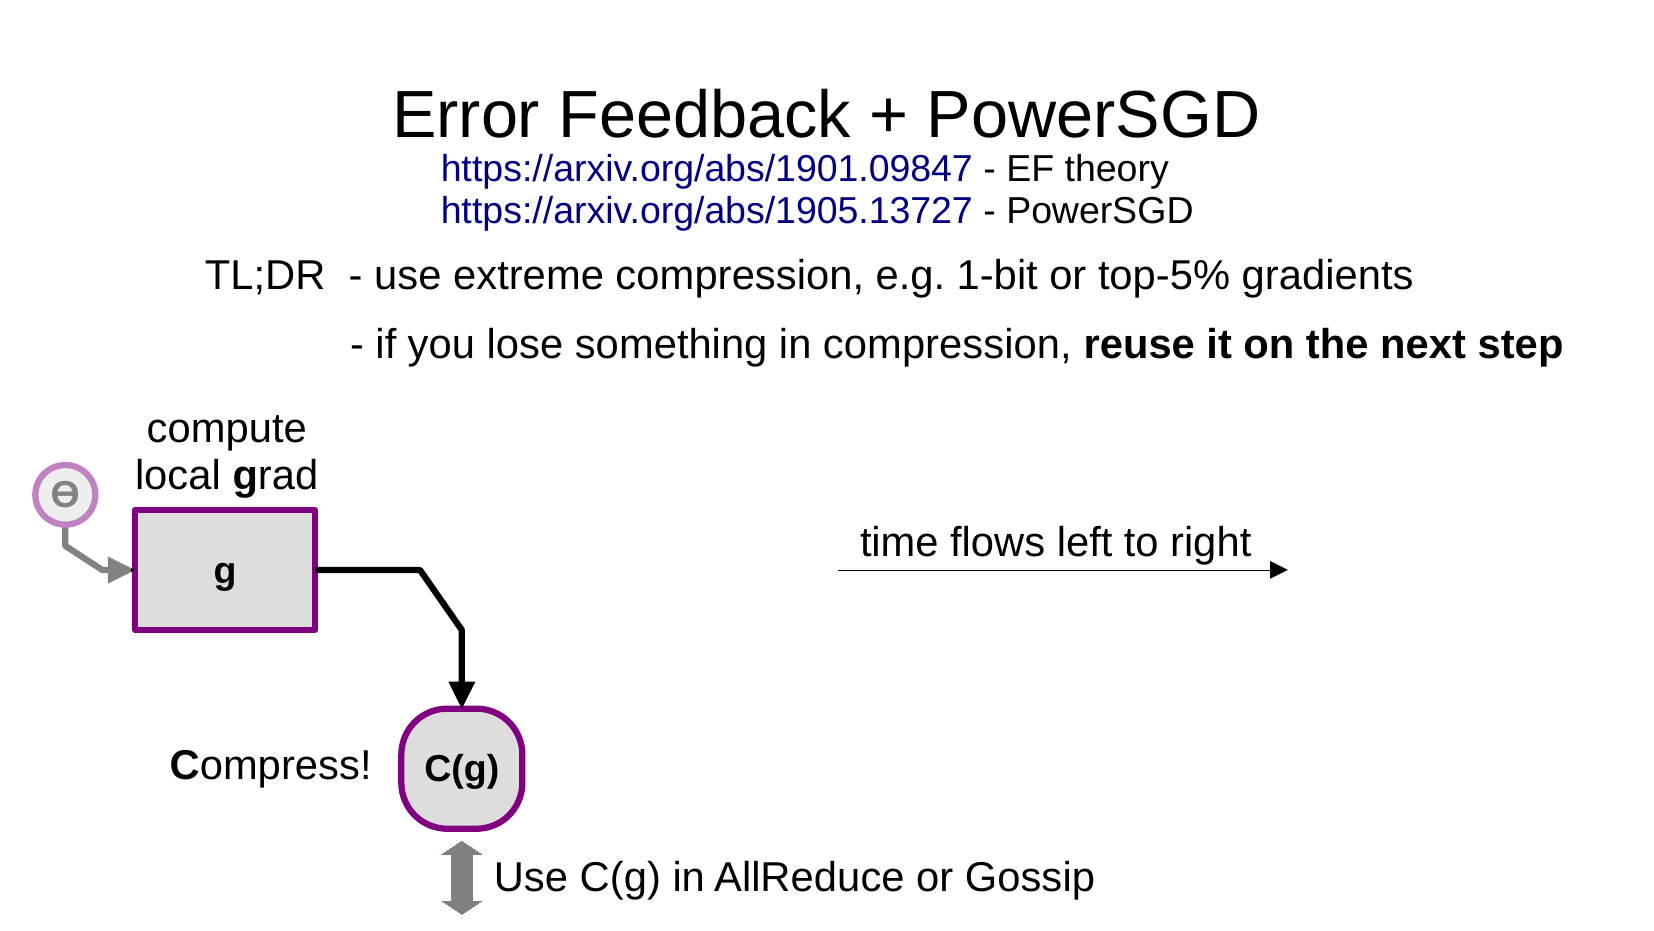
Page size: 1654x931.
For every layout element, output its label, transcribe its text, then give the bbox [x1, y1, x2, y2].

text_box g [135, 510, 316, 631]
text_box https://arxiv.org/abs/1901.09847 - EF theory https://arxiv.org/abs/1905.13727 - PowerSGD [426, 139, 1224, 239]
text_box compute local grad [35, 397, 419, 506]
text_box [25, 435, 131, 601]
text_box time flows left to right [845, 510, 1411, 619]
text_box C(g) [406, 708, 523, 829]
text_box TL;DR - use extreme compression, e.g. 1-bit or top-5% gradients - if you lose something in compression, reuse it on the next step [190, 244, 1654, 427]
text_box Compress! [154, 734, 443, 843]
text_box Use C(g) in AllReduce or Gossip [330, 846, 1259, 931]
title Error Feedback + PowerSGD [82, 37, 1571, 193]
text_box [452, 840, 471, 846]
